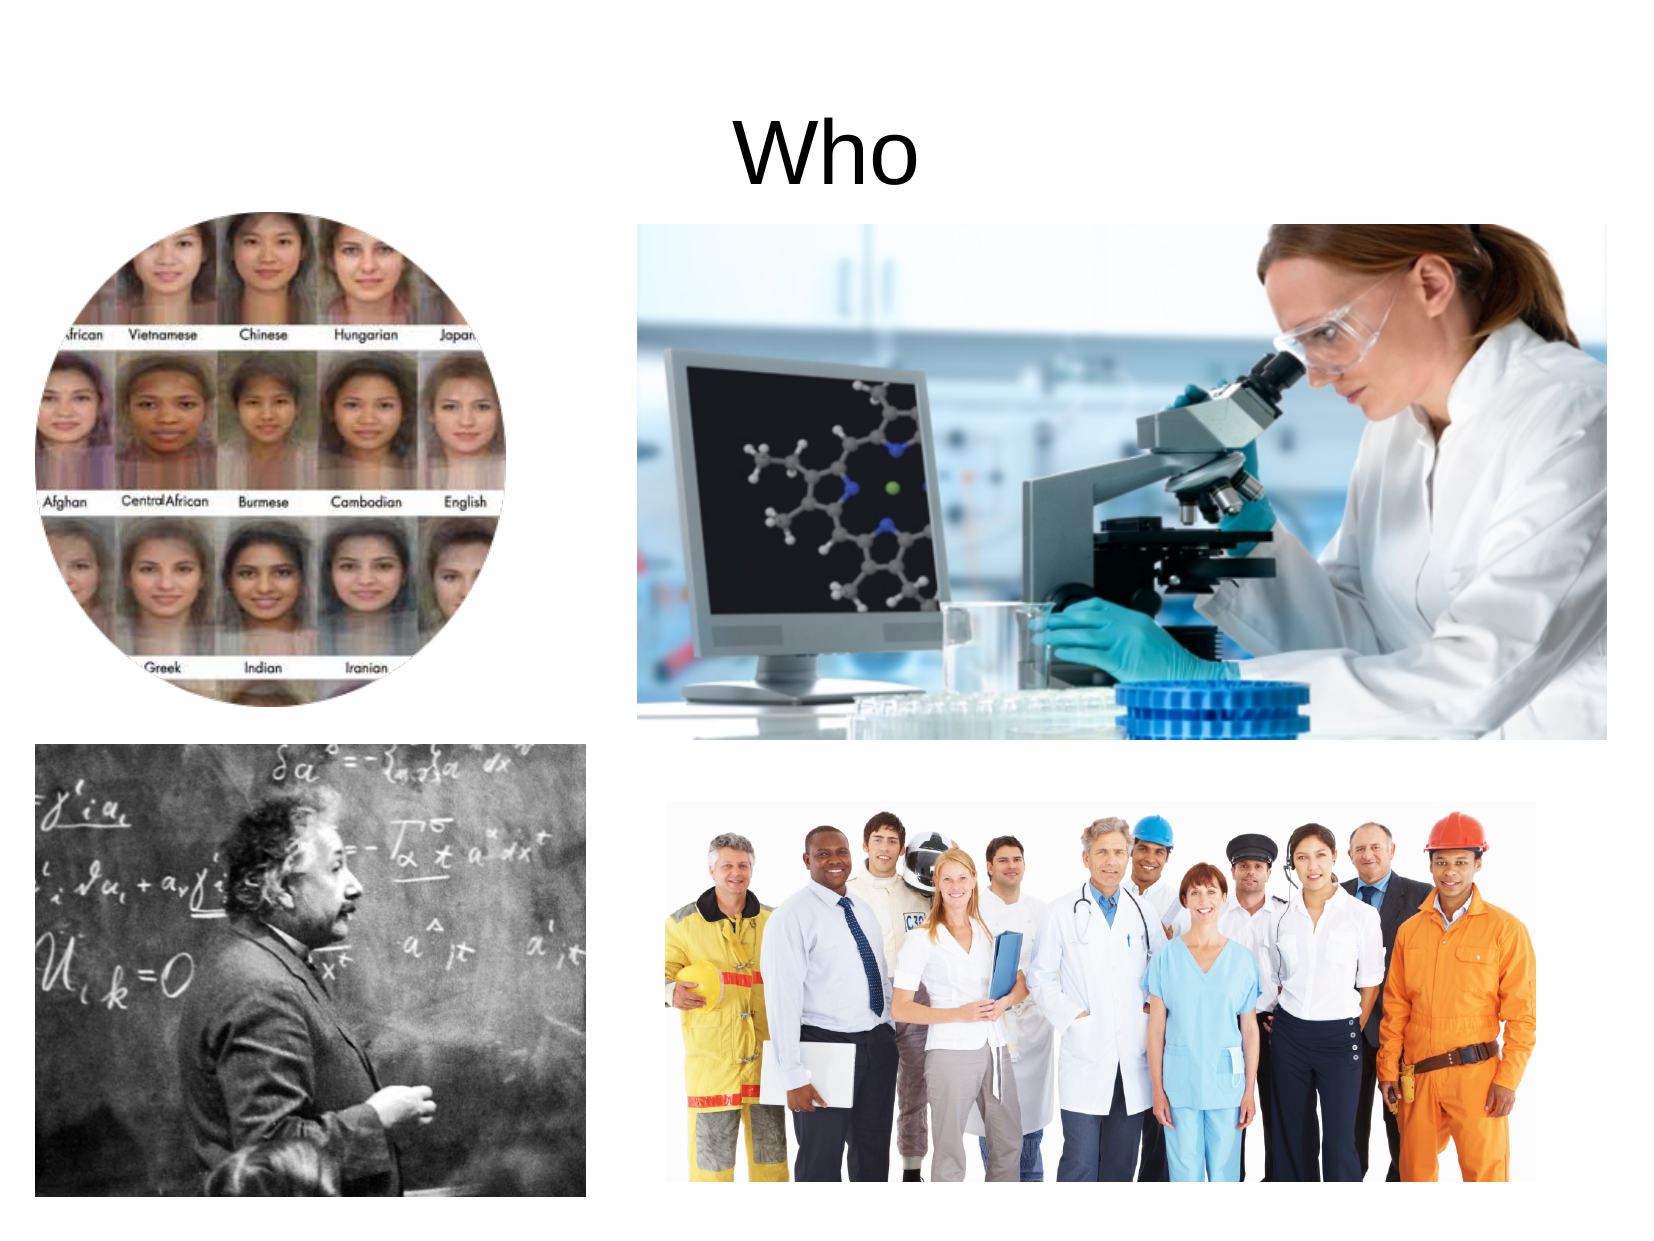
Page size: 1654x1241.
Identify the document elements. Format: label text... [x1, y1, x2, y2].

picture [35, 212, 506, 707]
picture [665, 801, 1536, 1182]
picture [637, 224, 1607, 740]
picture [35, 744, 586, 1197]
title Who [82, 49, 1571, 257]
